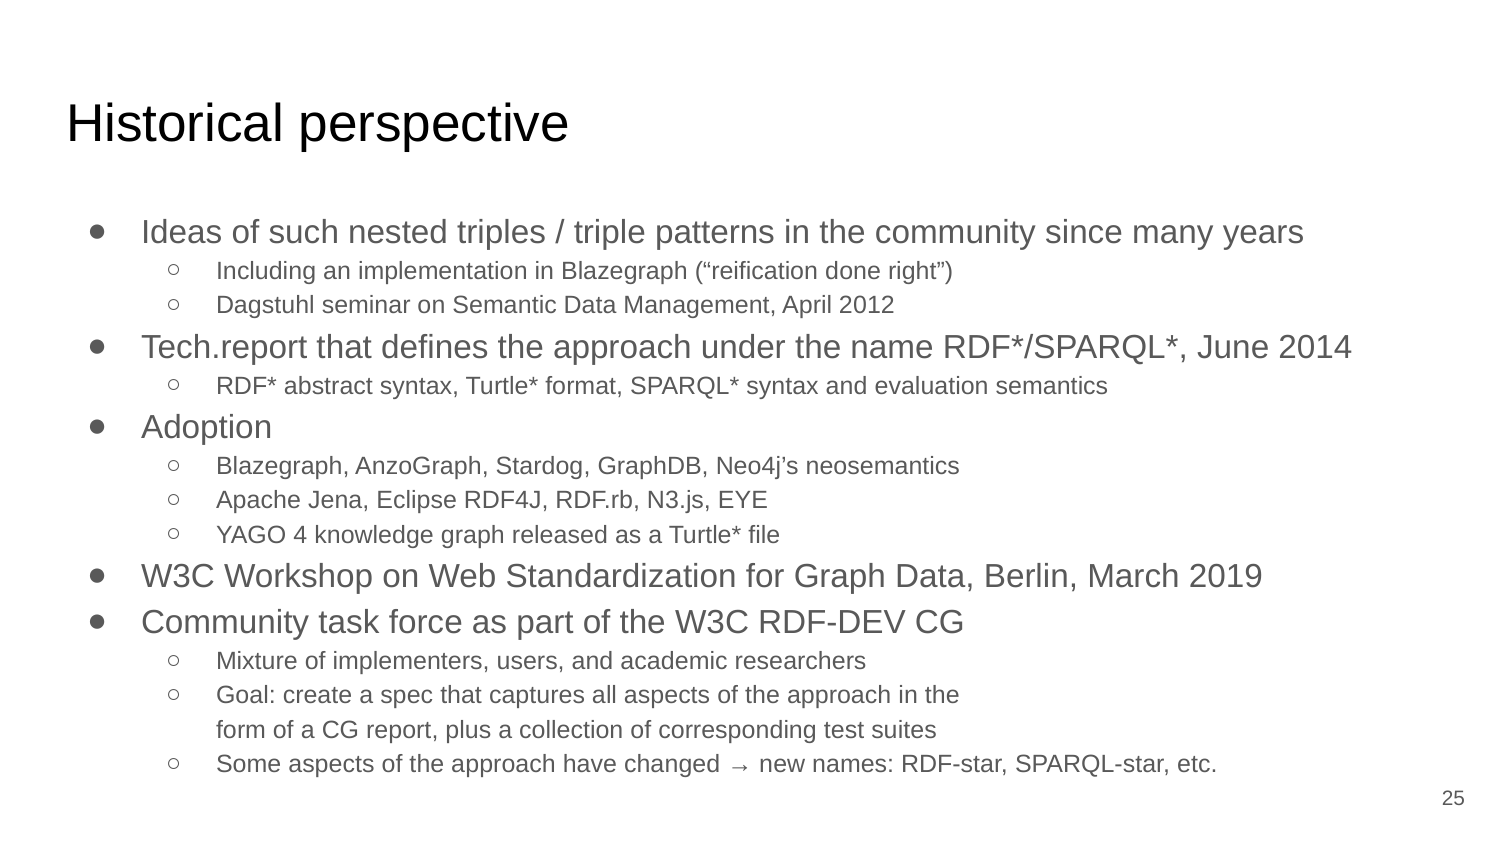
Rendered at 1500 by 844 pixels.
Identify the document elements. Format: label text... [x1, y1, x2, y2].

title Historical perspective [51, 72, 1449, 167]
slide_number <number> [1389, 764, 1480, 830]
list Ideas of such nested triples / triple patterns in the community since many years Including an implementation in Blazegraph (“reification done right”) Dagstuhl seminar on Semantic Data Management, April 2012 Tech.report that defines the approach under the name RDF*/SPARQL*, June 2014 RDF* abstract syntax, Turtle* format, SPARQL* syntax and evaluation semantics Adoption Blazegraph, AnzoGraph, Stardog, GraphDB, Neo4j’s neosemantics Apache Jena, Eclipse RDF4J, RDF.rb, N3.js, EYE YAGO 4 knowledge graph released as a Turtle* file W3C Workshop on Web Standardization for Graph Data, Berlin, March 2019 Community task force as part of the W3C RDF-DEV CG Mixture of implementers, users, and academic researchers Goal: create a spec that captures all aspects of the approach in the form of a CG report, plus a collection of corresponding test suites Some aspects of the approach have changed → new names: RDF-star, SPARQL-star, etc. [51, 189, 1449, 807]
